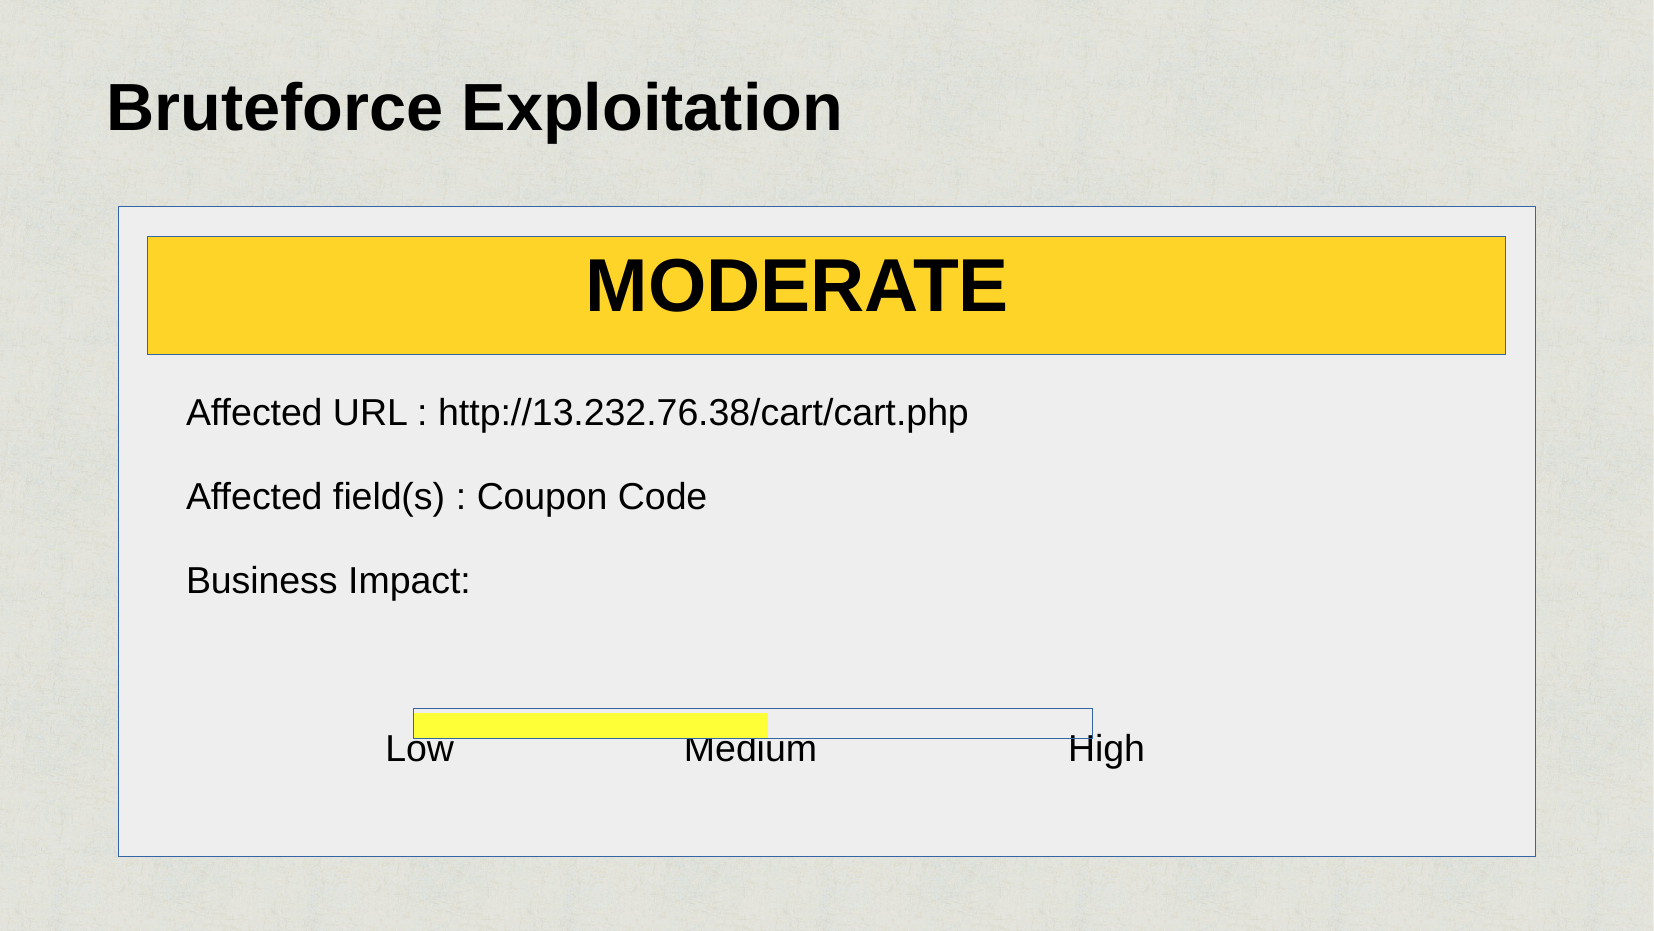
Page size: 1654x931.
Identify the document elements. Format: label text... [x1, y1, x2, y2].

text_box MODERATE [118, 236, 1477, 355]
text_box Affected URL : http://13.232.76.38/cart/cart.php Affected field(s) : Coupon Code Business Impact: Low Medium High [171, 383, 1471, 843]
picture [0, 0, 1654, 931]
text_box [118, 206, 1536, 857]
title Bruteforce Exploitation [106, 29, 1595, 185]
